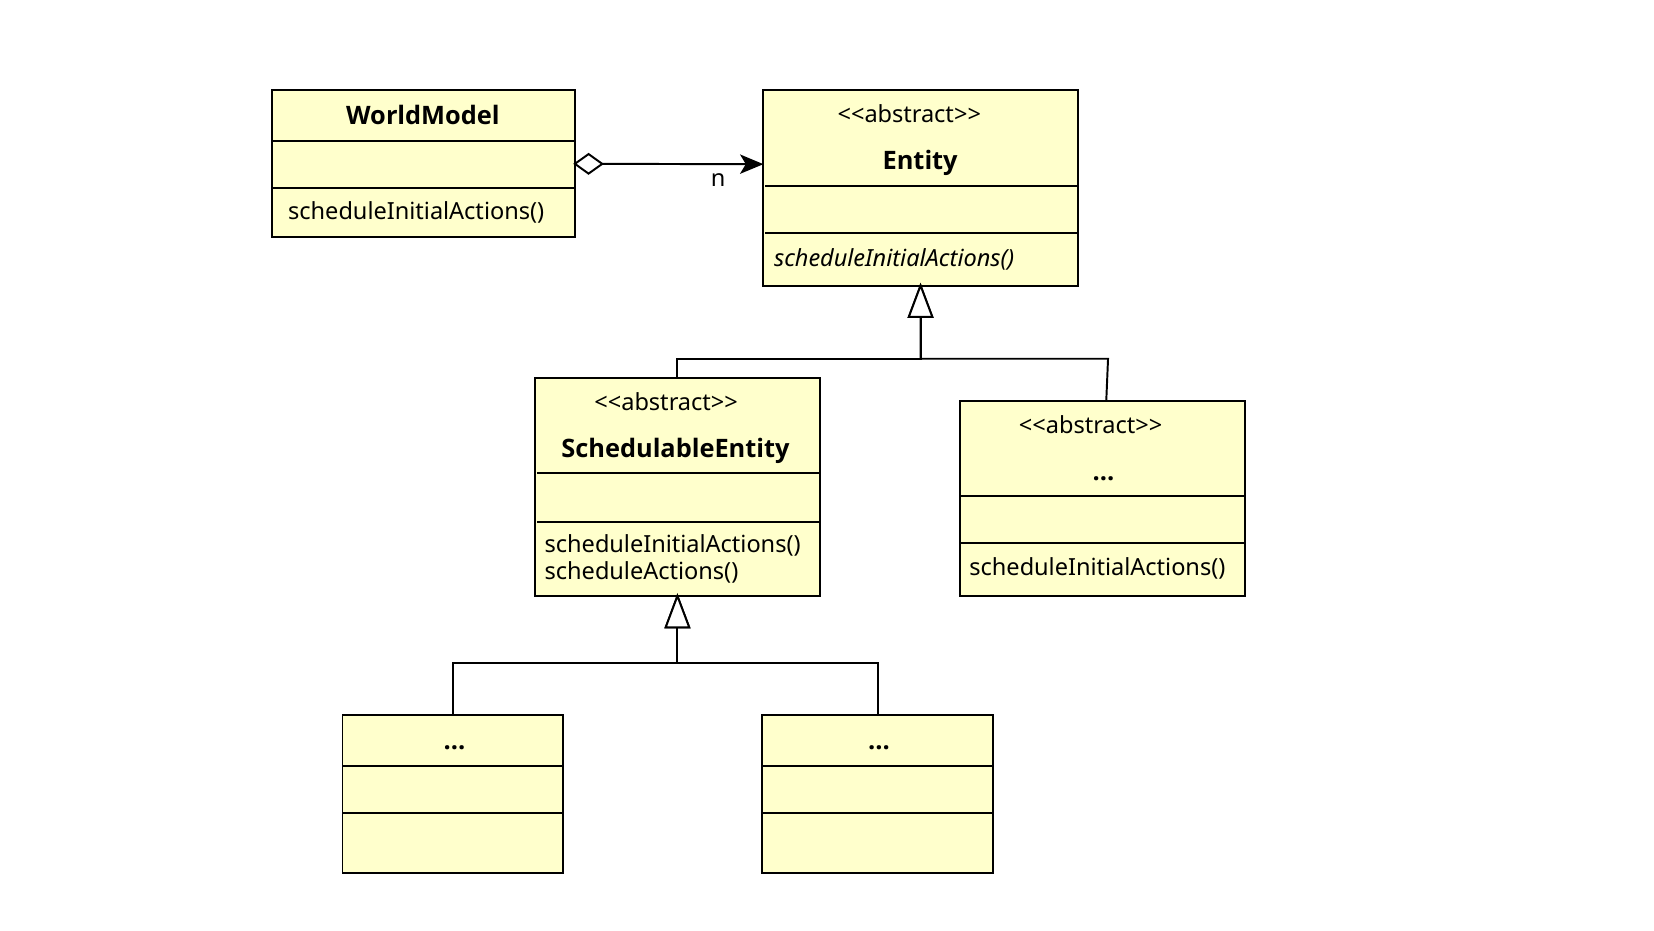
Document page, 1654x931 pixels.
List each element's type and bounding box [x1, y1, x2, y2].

picture [240, 60, 1276, 906]
